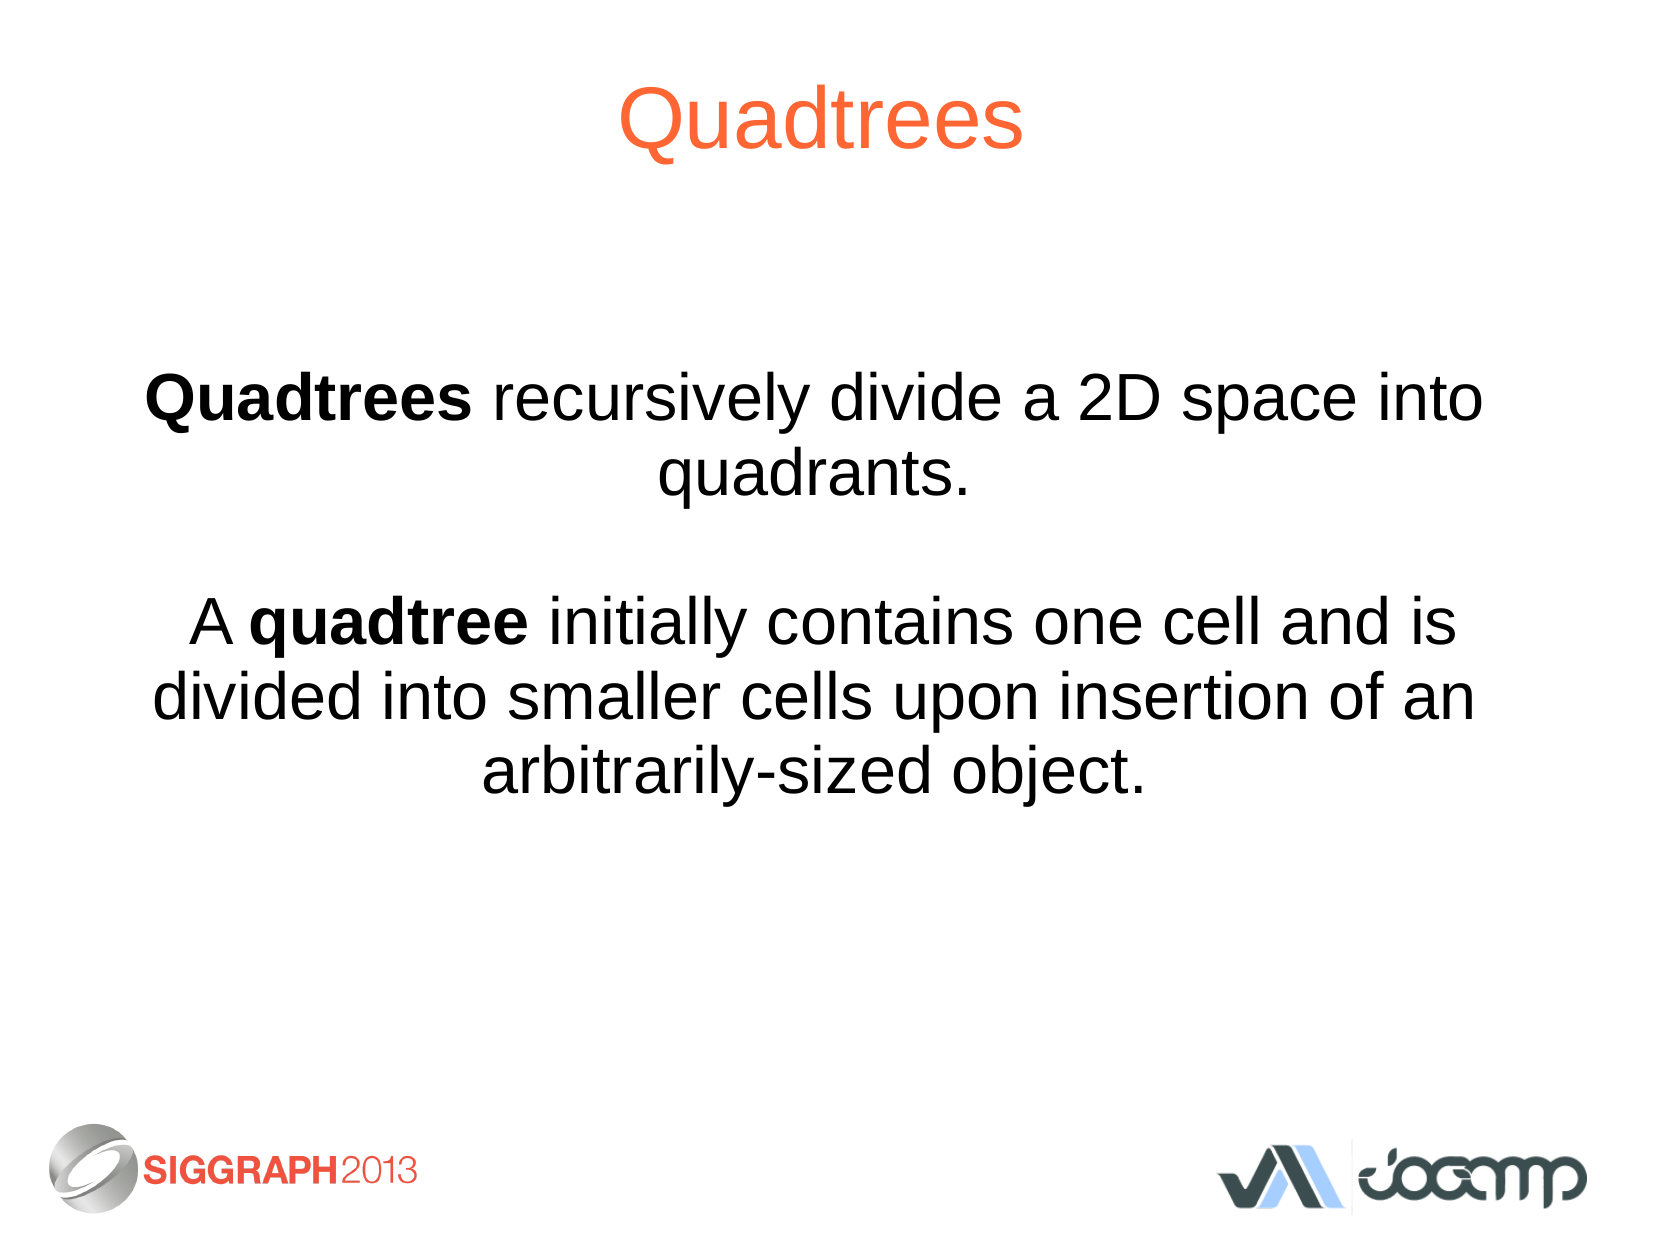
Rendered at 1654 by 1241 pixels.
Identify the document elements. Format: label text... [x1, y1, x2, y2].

picture [1215, 1139, 1587, 1215]
subtitle Quadtrees recursively divide a 2D space into quadrants. A quadtree initially contains one cell and is divided into smaller cells upon insertion of an arbitrarily-sized object. [70, 224, 1560, 944]
title Quadtrees [68, 49, 1576, 188]
picture [45, 1122, 421, 1215]
